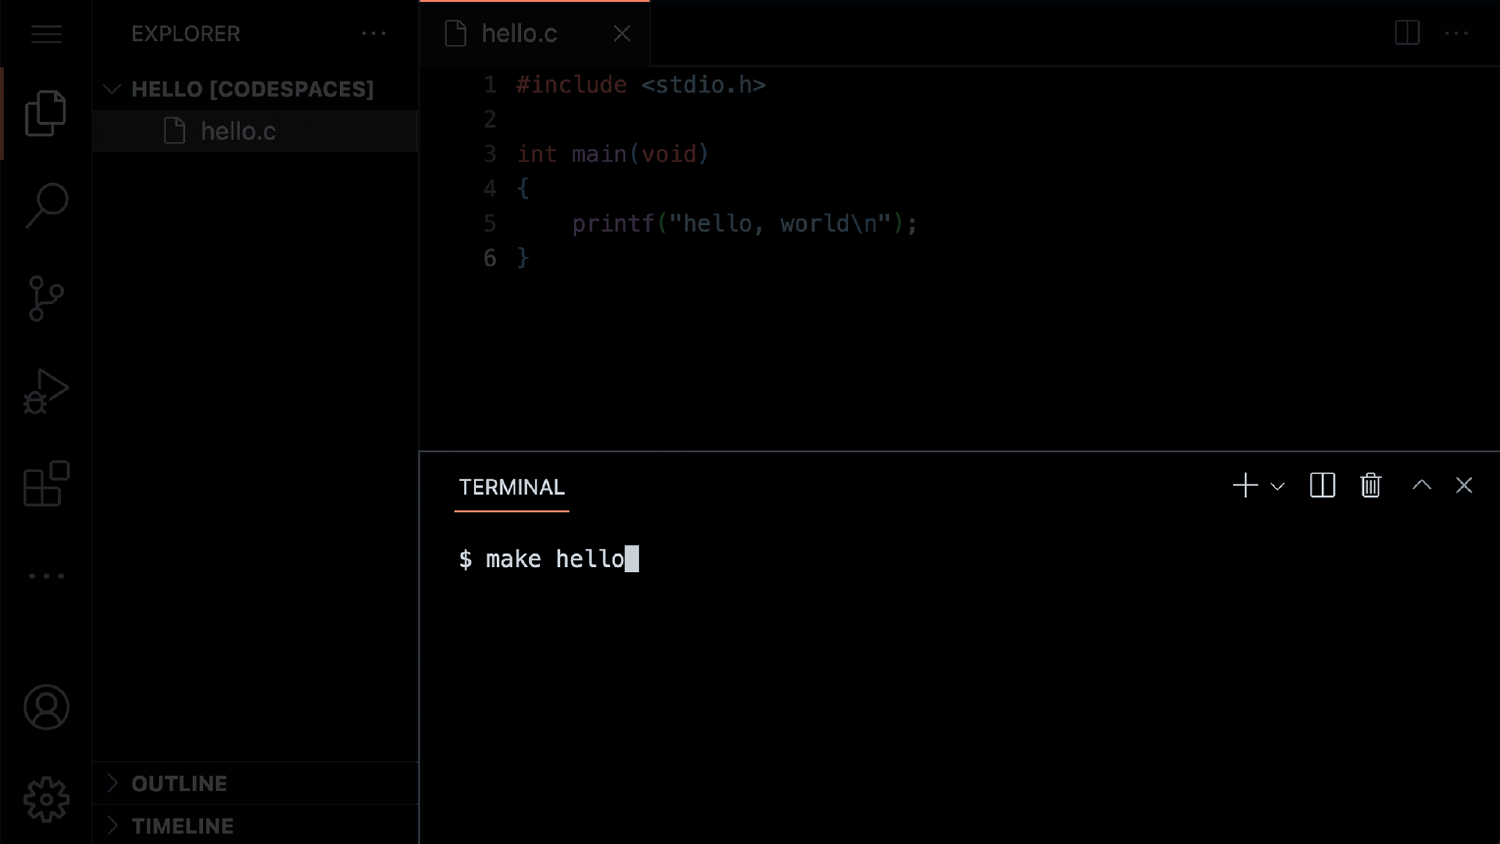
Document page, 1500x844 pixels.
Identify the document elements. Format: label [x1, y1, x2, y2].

text_box [0, 0, 1500, 844]
picture [417, 450, 1500, 844]
